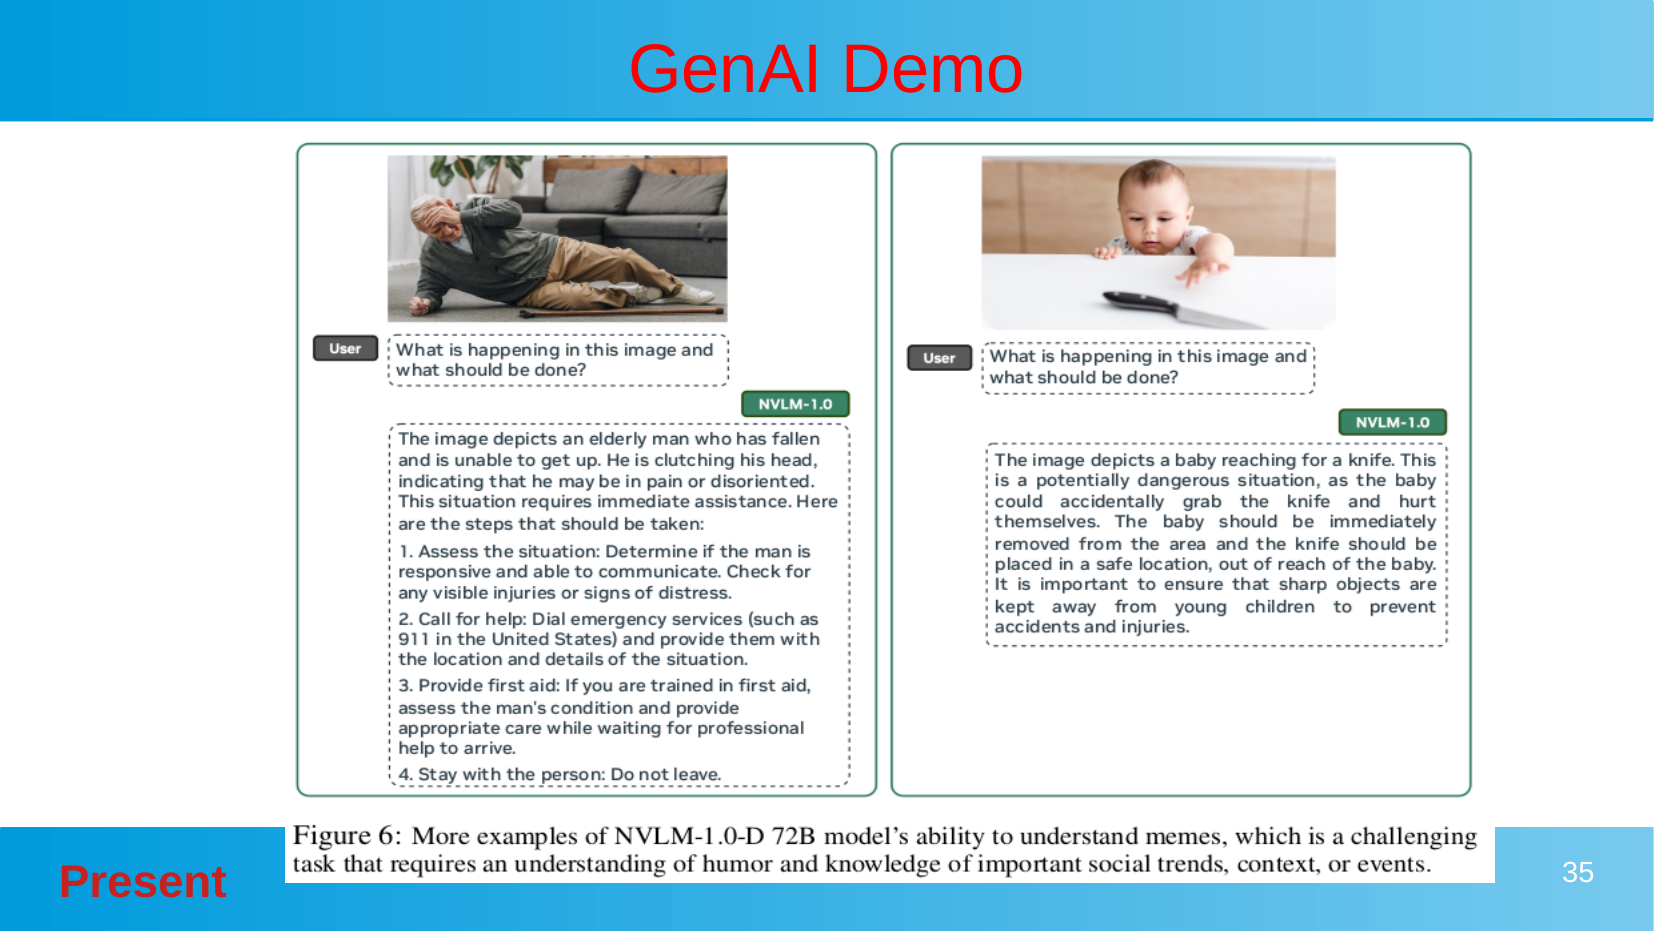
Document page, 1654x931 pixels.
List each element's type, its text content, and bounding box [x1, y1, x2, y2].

picture [285, 133, 1495, 883]
title GenAI Demo [59, 29, 1595, 108]
